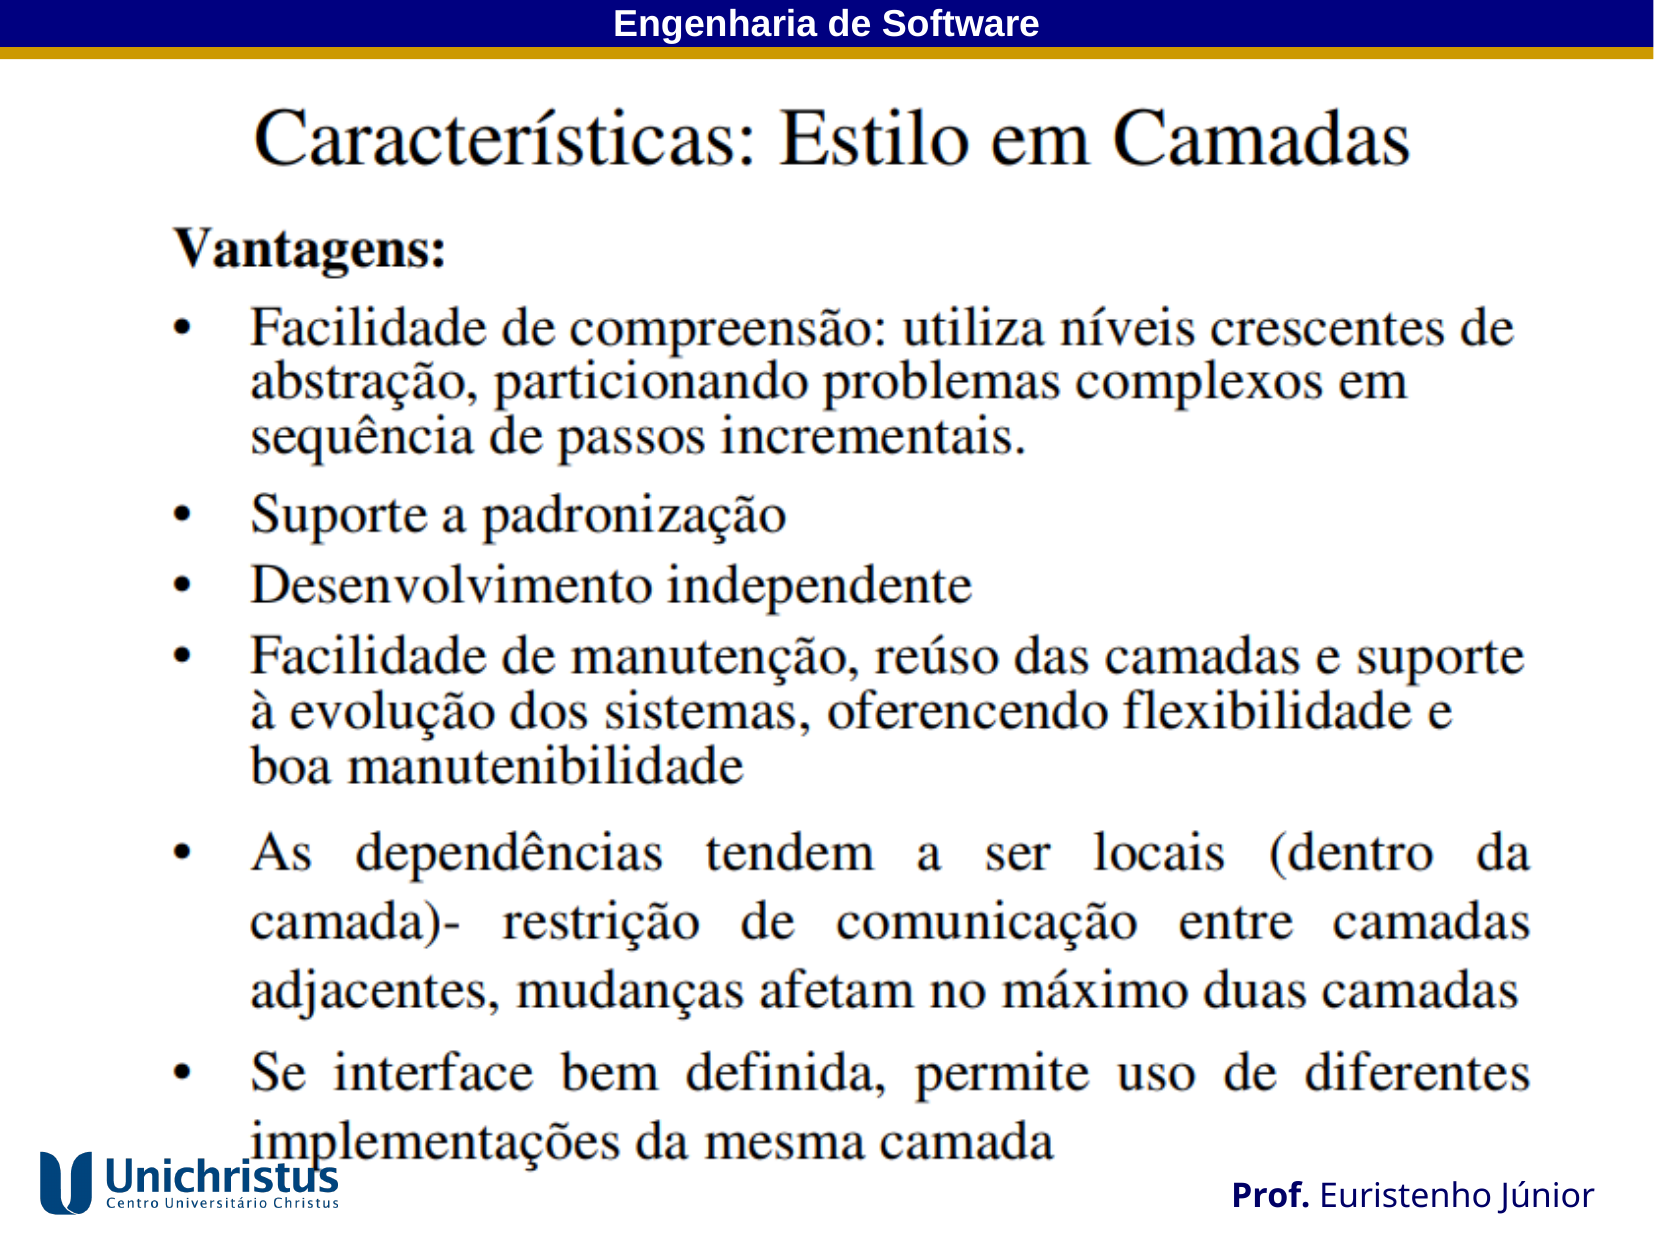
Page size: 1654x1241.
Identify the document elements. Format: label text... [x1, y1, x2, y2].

text_box Prof. Euristenho Júnior [1216, 1163, 1654, 1224]
text_box Engenharia de Software [0, 0, 1654, 47]
picture [35, 94, 1560, 1217]
text_box [0, 47, 1654, 60]
